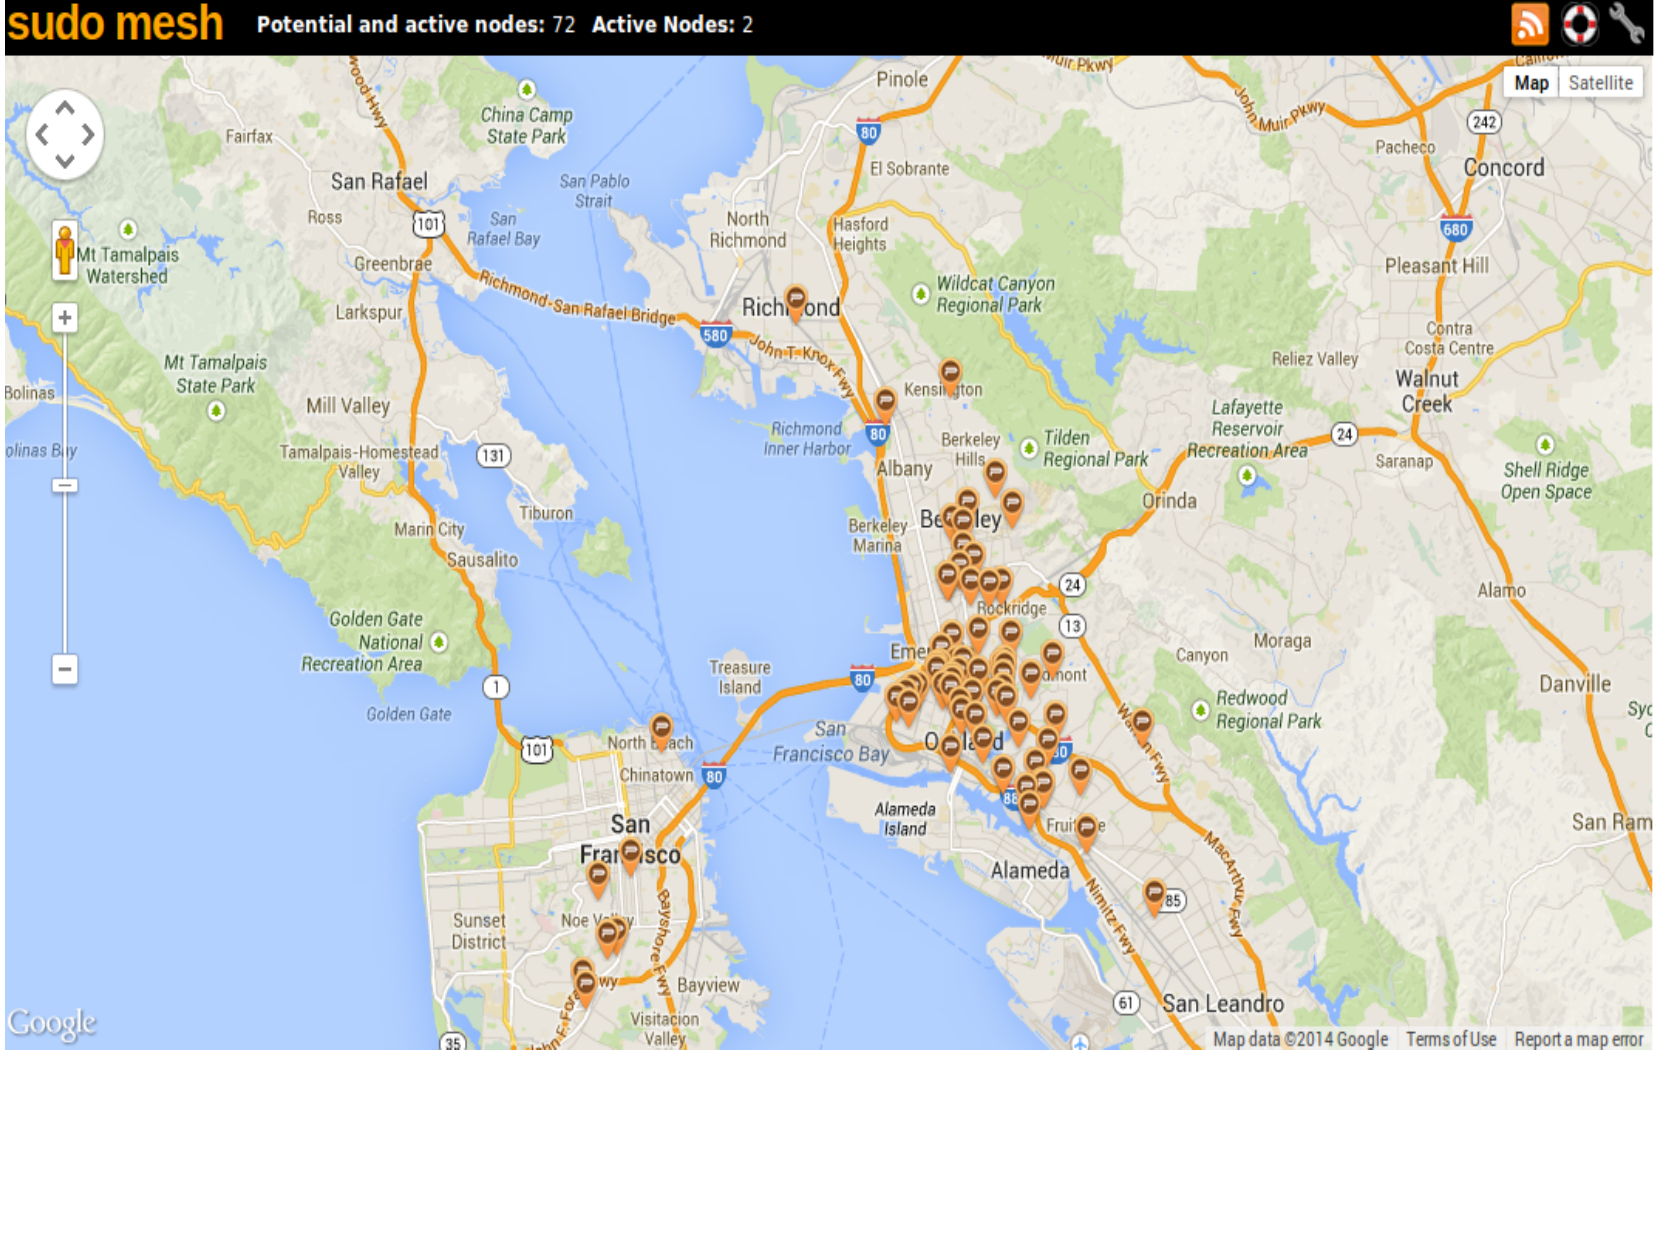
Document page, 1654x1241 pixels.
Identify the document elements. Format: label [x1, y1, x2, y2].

picture [5, 0, 1654, 1051]
